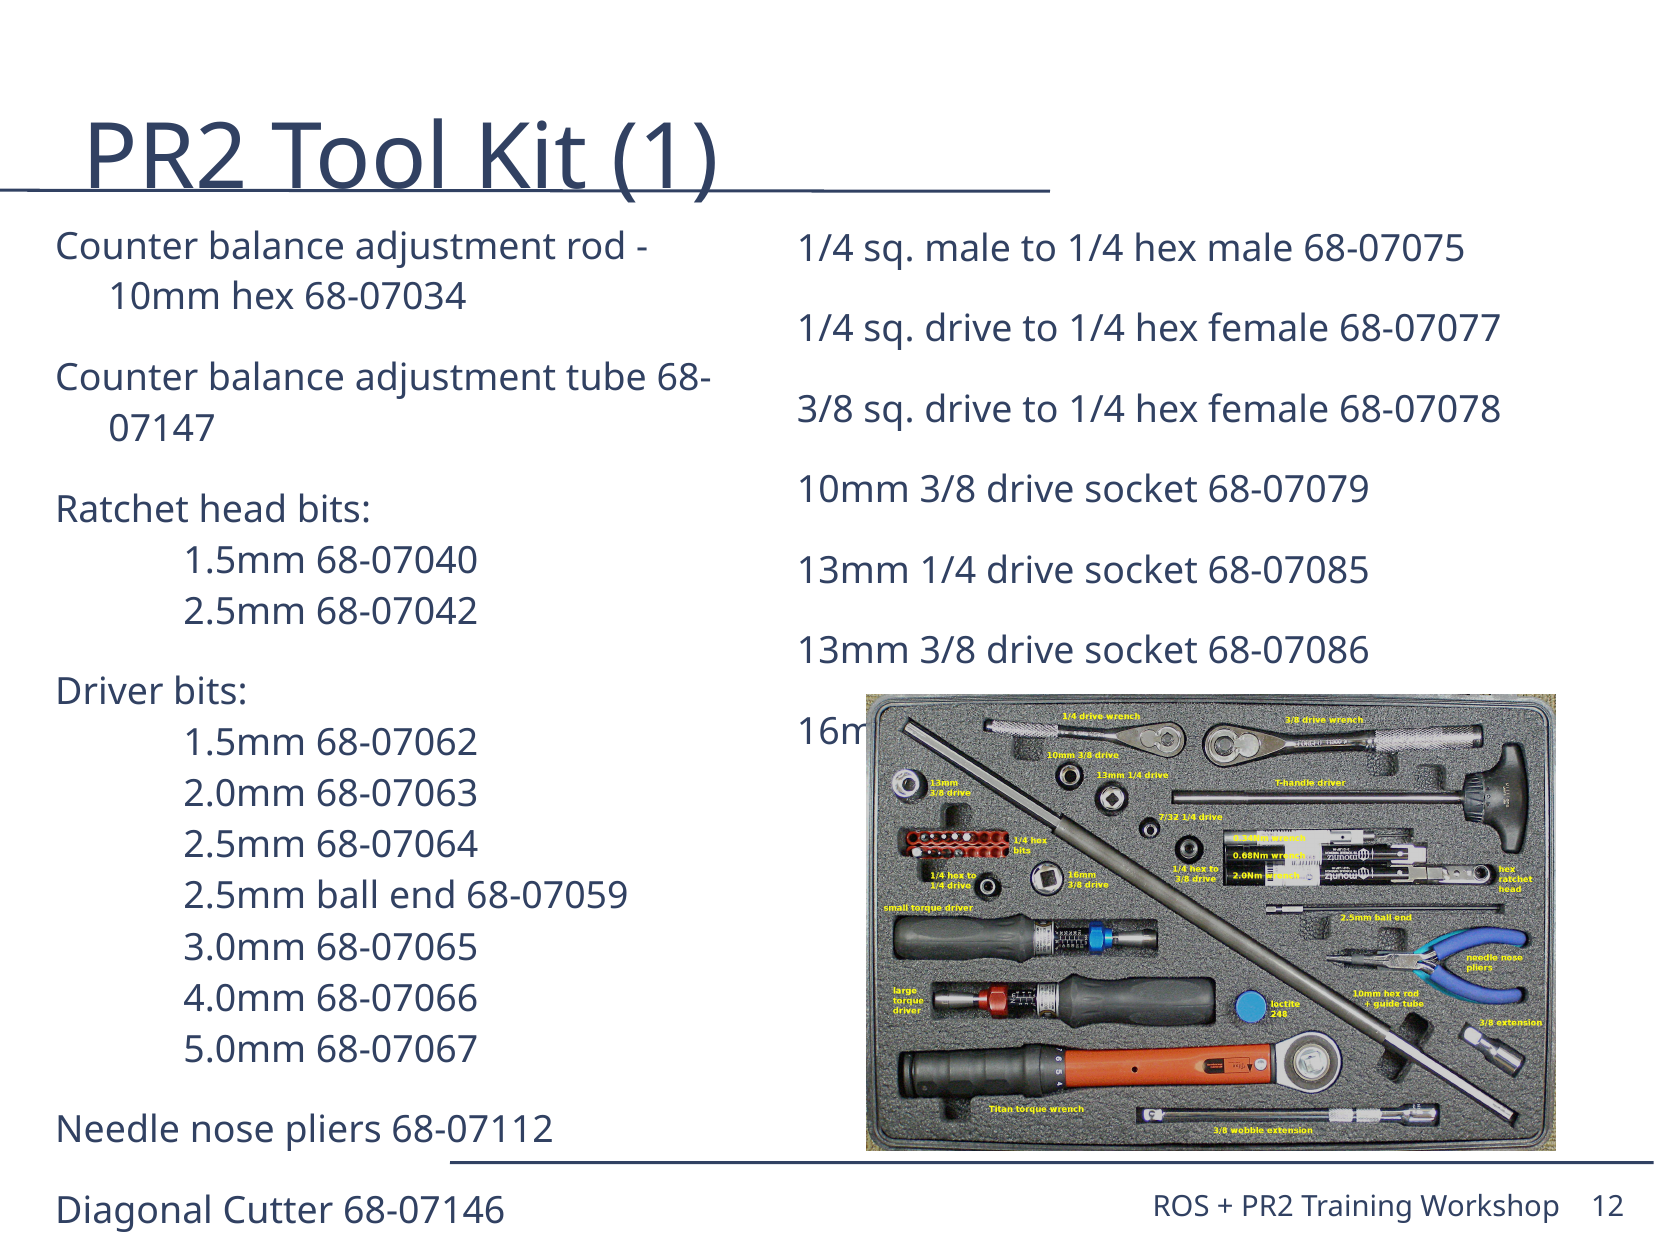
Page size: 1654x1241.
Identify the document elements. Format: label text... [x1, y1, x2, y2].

title PR2 Tool Kit (1) [82, 49, 1571, 257]
list Counter balance adjustment rod - 10mm hex 68-07034 Counter balance adjustment tube 68-07147 Ratchet head bits: 1.5mm 68-07040 2.5mm 68-07042 Driver bits: 1.5mm 68-07062 2.0mm 68-07063 2.5mm 68-07064 2.5mm ball end 68-07059 3.0mm 68-07065 4.0mm 68-07066 5.0mm 68-07067 Needle nose pliers 68-07112 Diagonal Cutter 68-07146 Zip-ties 68-07150 [37, 219, 751, 1189]
picture [866, 694, 1556, 1151]
list 1/4 sq. male to 1/4 hex male 68-07075 1/4 sq. drive to 1/4 hex female 68-07077 3/8 sq. drive to 1/4 hex female 68-07078 10mm 3/8 drive socket 68-07079 13mm 1/4 drive socket 68-07085 13mm 3/8 drive socket 68-07086 16mm 3/8 drive socket 68-07142 [779, 221, 1651, 1068]
